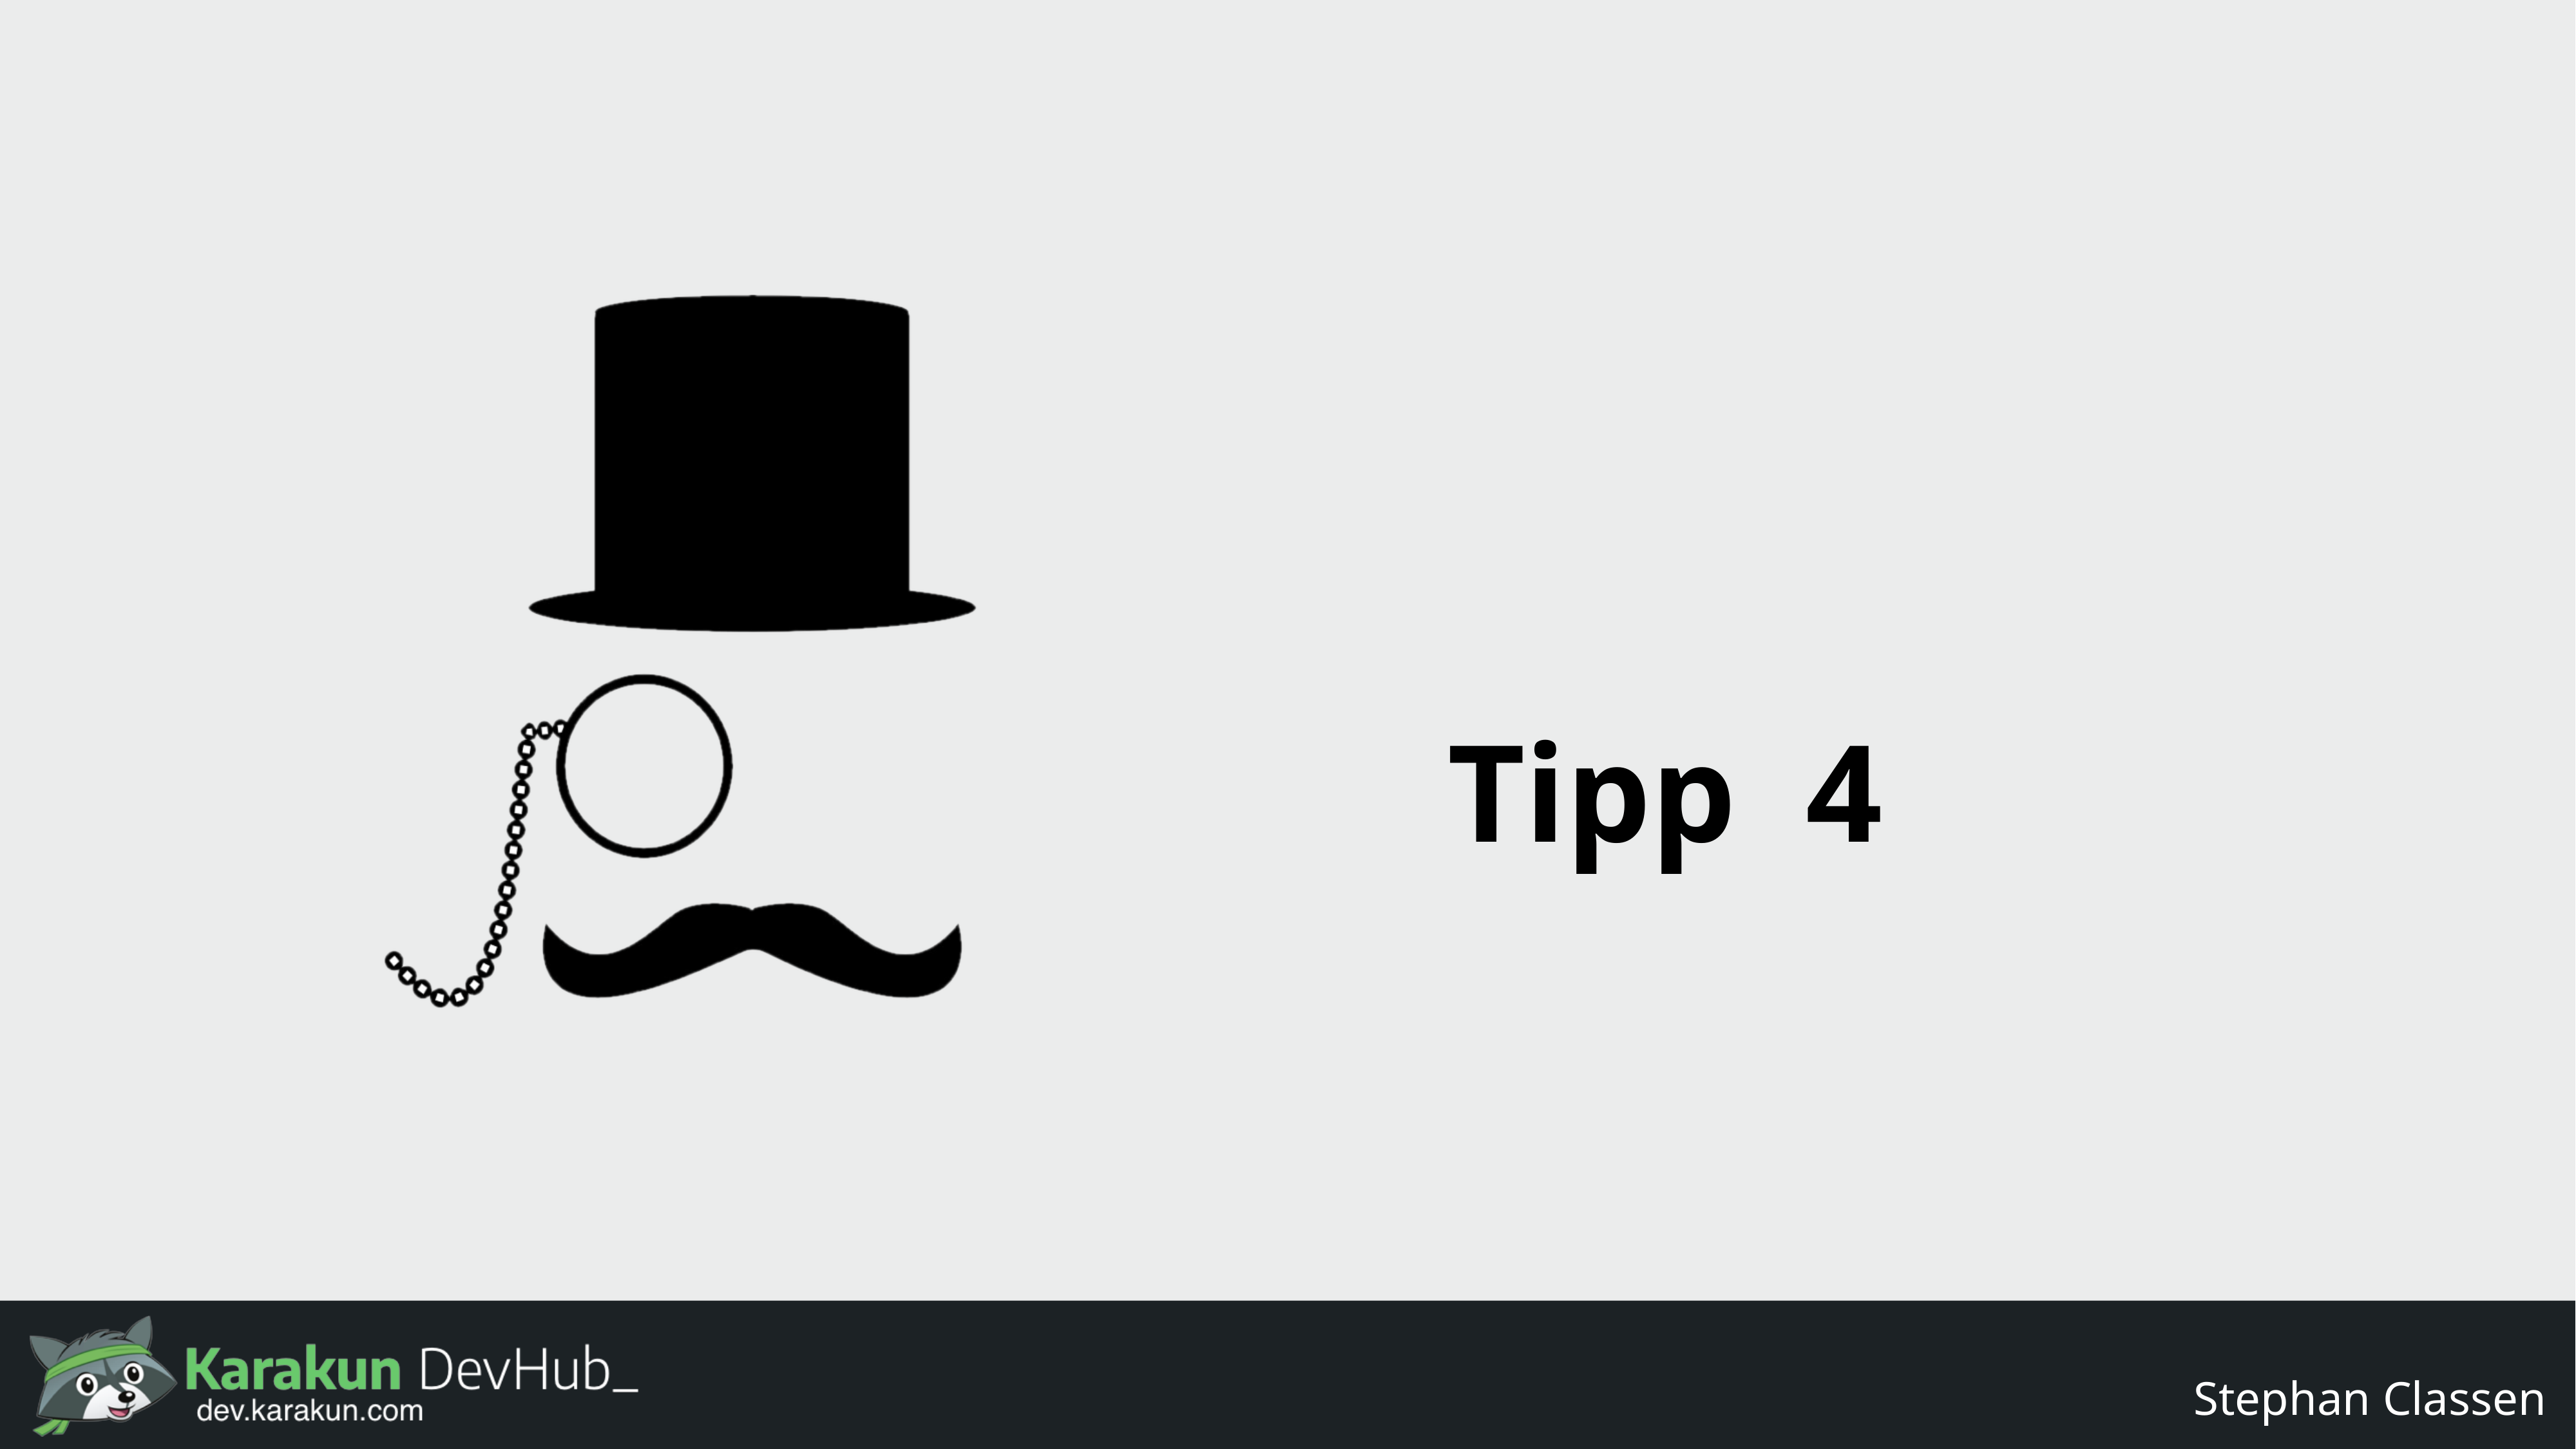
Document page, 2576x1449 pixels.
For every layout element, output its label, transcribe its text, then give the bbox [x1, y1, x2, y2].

picture [329, 286, 1027, 1012]
text_box Stephan Classen [1795, 1361, 2557, 1434]
picture [30, 1316, 647, 1437]
text_box Tipp 4 [1438, 703, 1892, 874]
text_box [0, 1300, 2575, 1449]
